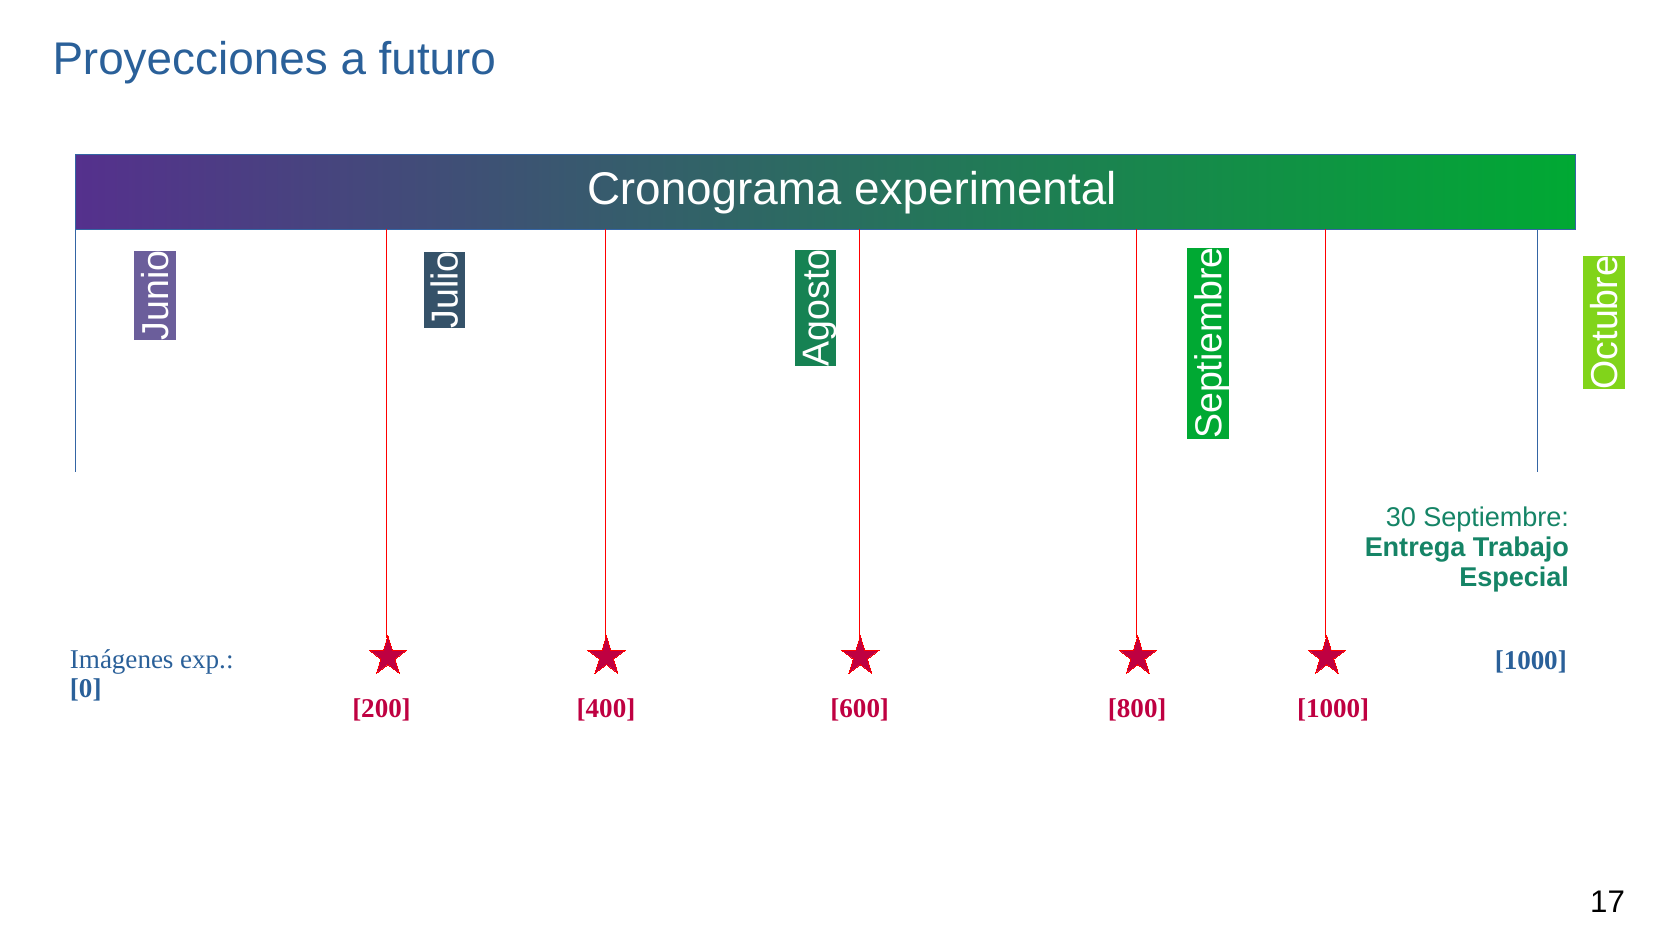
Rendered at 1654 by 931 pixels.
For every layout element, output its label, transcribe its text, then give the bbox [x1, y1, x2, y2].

text_box [369, 635, 407, 674]
text_box [1000] [1480, 638, 1599, 709]
text_box [1119, 635, 1157, 674]
text_box Cronograma experimental [572, 155, 1131, 232]
text_box Octubre [1575, 222, 1654, 405]
text_box Agosto [787, 232, 887, 381]
text_box Julio [416, 199, 515, 344]
text_box Septiembre [1179, 211, 1279, 454]
text_box [75, 154, 1576, 230]
text_box [1000] [1282, 686, 1390, 756]
text_box 30 Septiembre: Entrega Trabajo Especial [1350, 494, 1595, 616]
text_box [600] [815, 686, 923, 756]
text_box [800] [1093, 686, 1201, 756]
text_box [200] [337, 686, 445, 757]
text_box Junio [126, 211, 226, 355]
text_box [400] [561, 686, 669, 756]
text_box [841, 635, 880, 674]
text_box <number> [1537, 877, 1641, 927]
text_box Imágenes exp.: [0] [55, 636, 263, 712]
text_box [587, 635, 626, 674]
text_box [1308, 635, 1346, 674]
text_box Proyecciones a futuro [37, 25, 510, 92]
